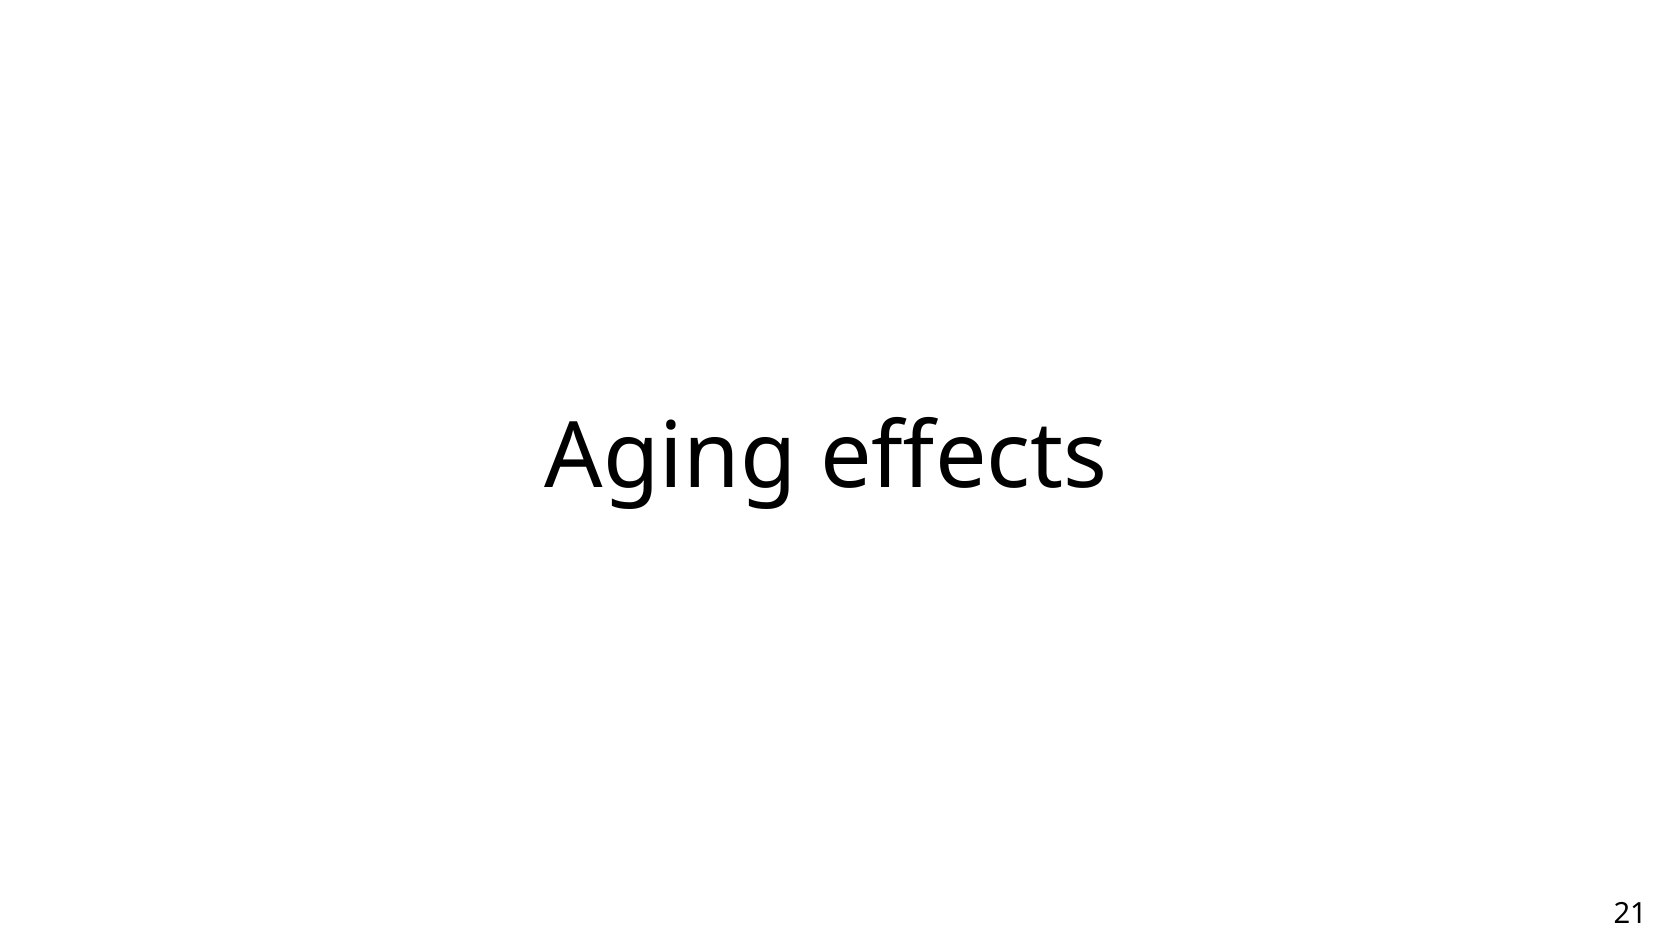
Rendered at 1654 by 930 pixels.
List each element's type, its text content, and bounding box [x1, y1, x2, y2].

title Aging effects [82, 194, 1571, 709]
